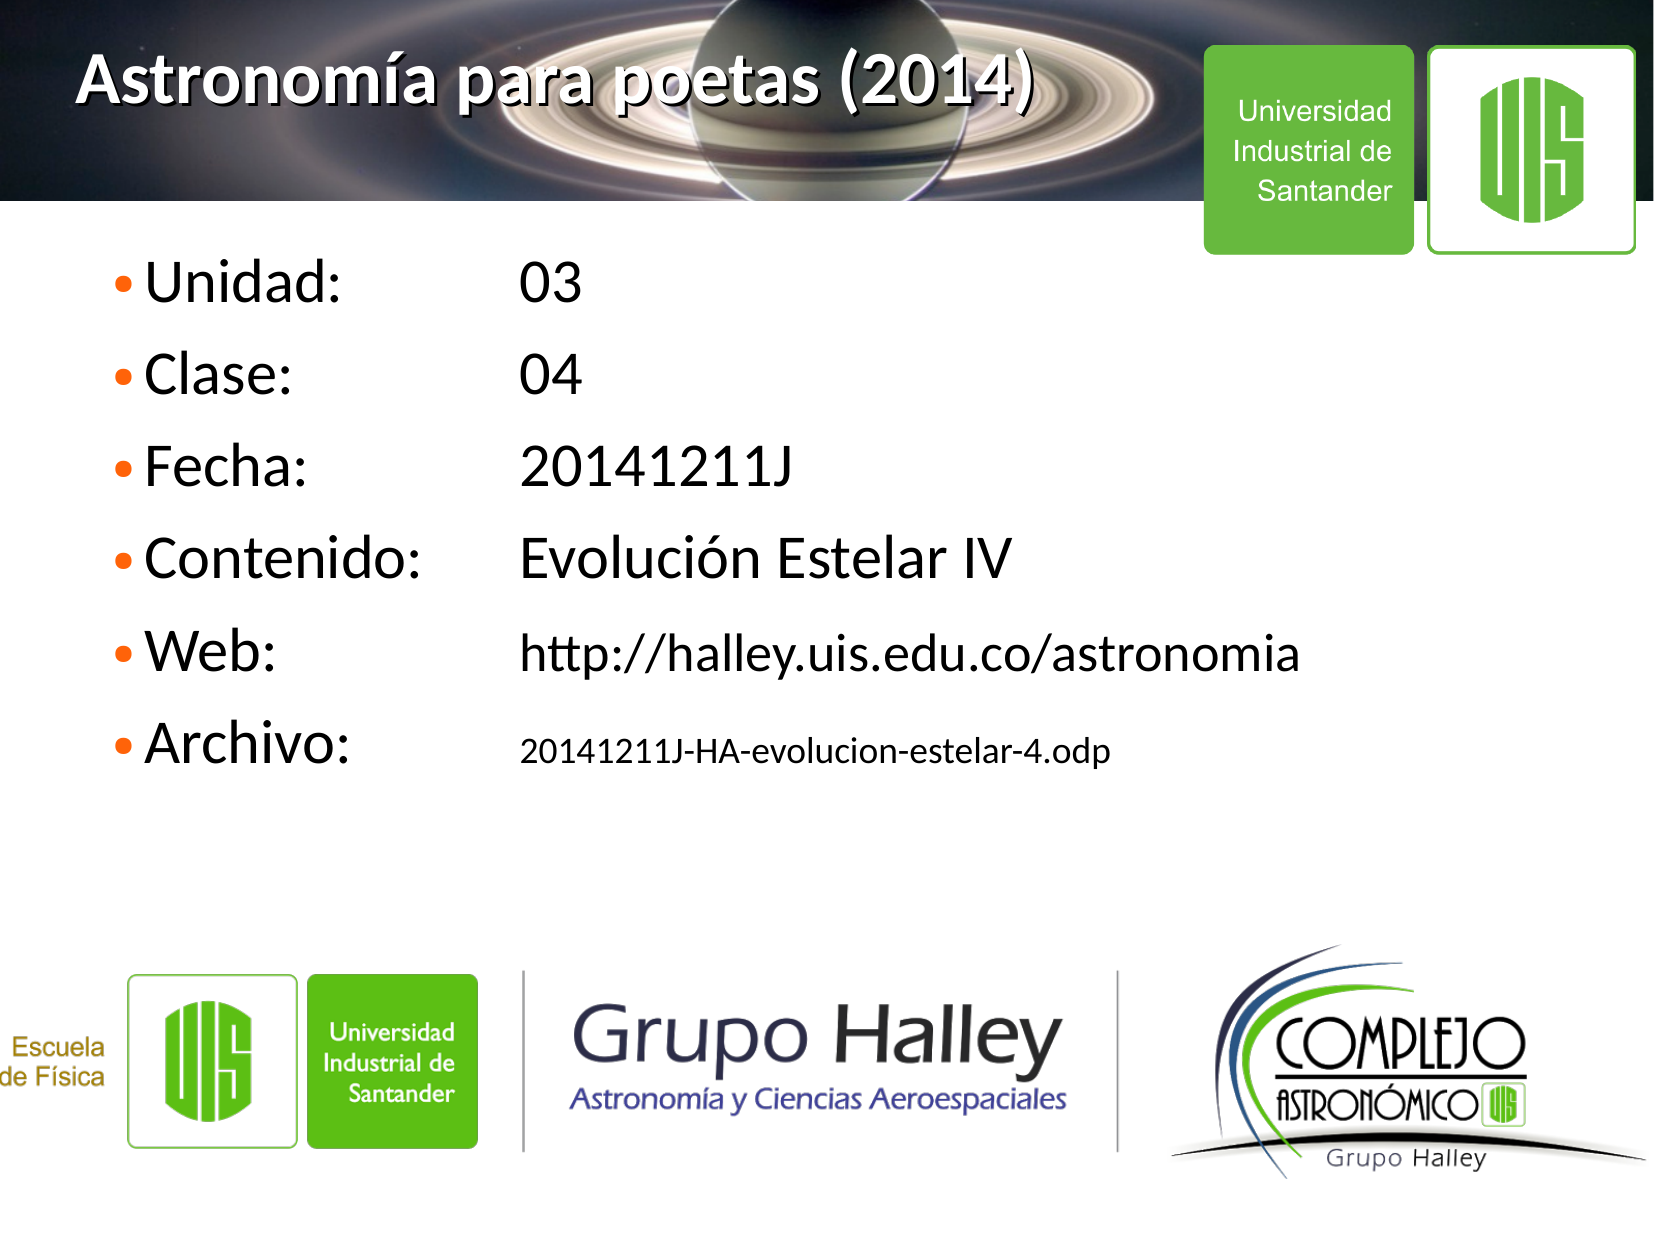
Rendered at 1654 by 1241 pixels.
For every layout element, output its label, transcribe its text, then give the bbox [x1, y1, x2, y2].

picture [0, 0, 1654, 256]
list Unidad: 03 Clase: 04 Fecha: 20141211J Contenido: Evolución Estelar IV Web: http://halley.uis.edu.co/astronomia Archivo: 20141211J-HA-evolucion-estelar-4.odp [82, 255, 1571, 944]
title Astronomía para poetas (2014) [75, 19, 1564, 151]
picture [0, 944, 1654, 1179]
